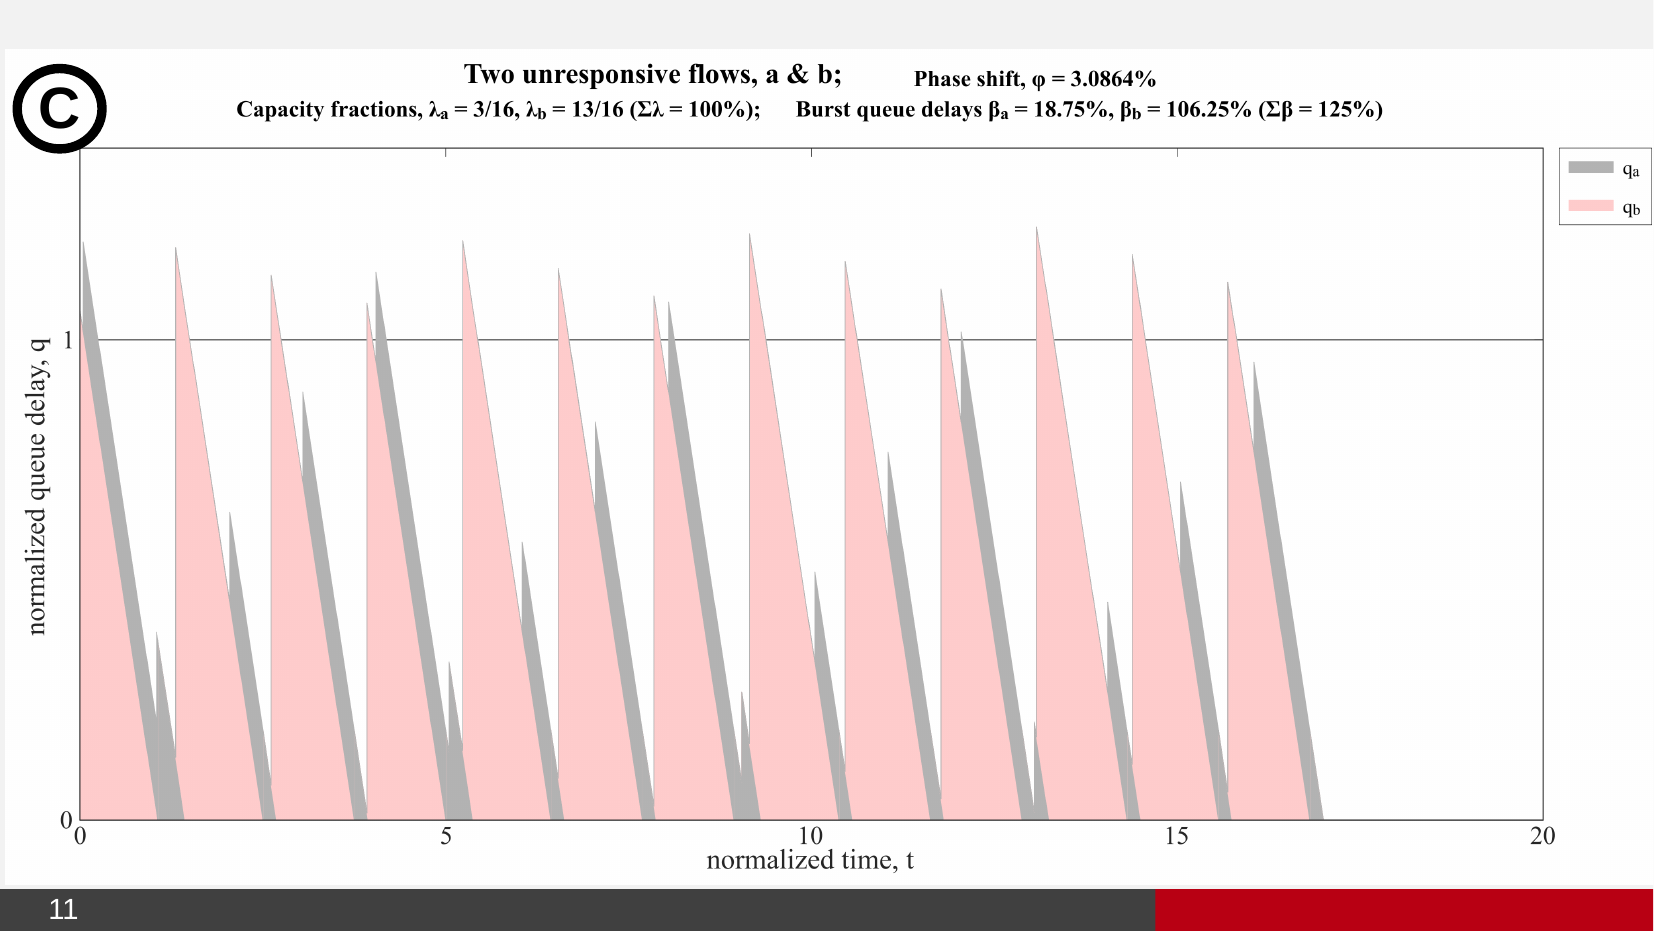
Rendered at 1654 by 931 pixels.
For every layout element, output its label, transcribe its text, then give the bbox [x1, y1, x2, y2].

text_box C [17, 68, 103, 149]
picture [5, 49, 1654, 885]
